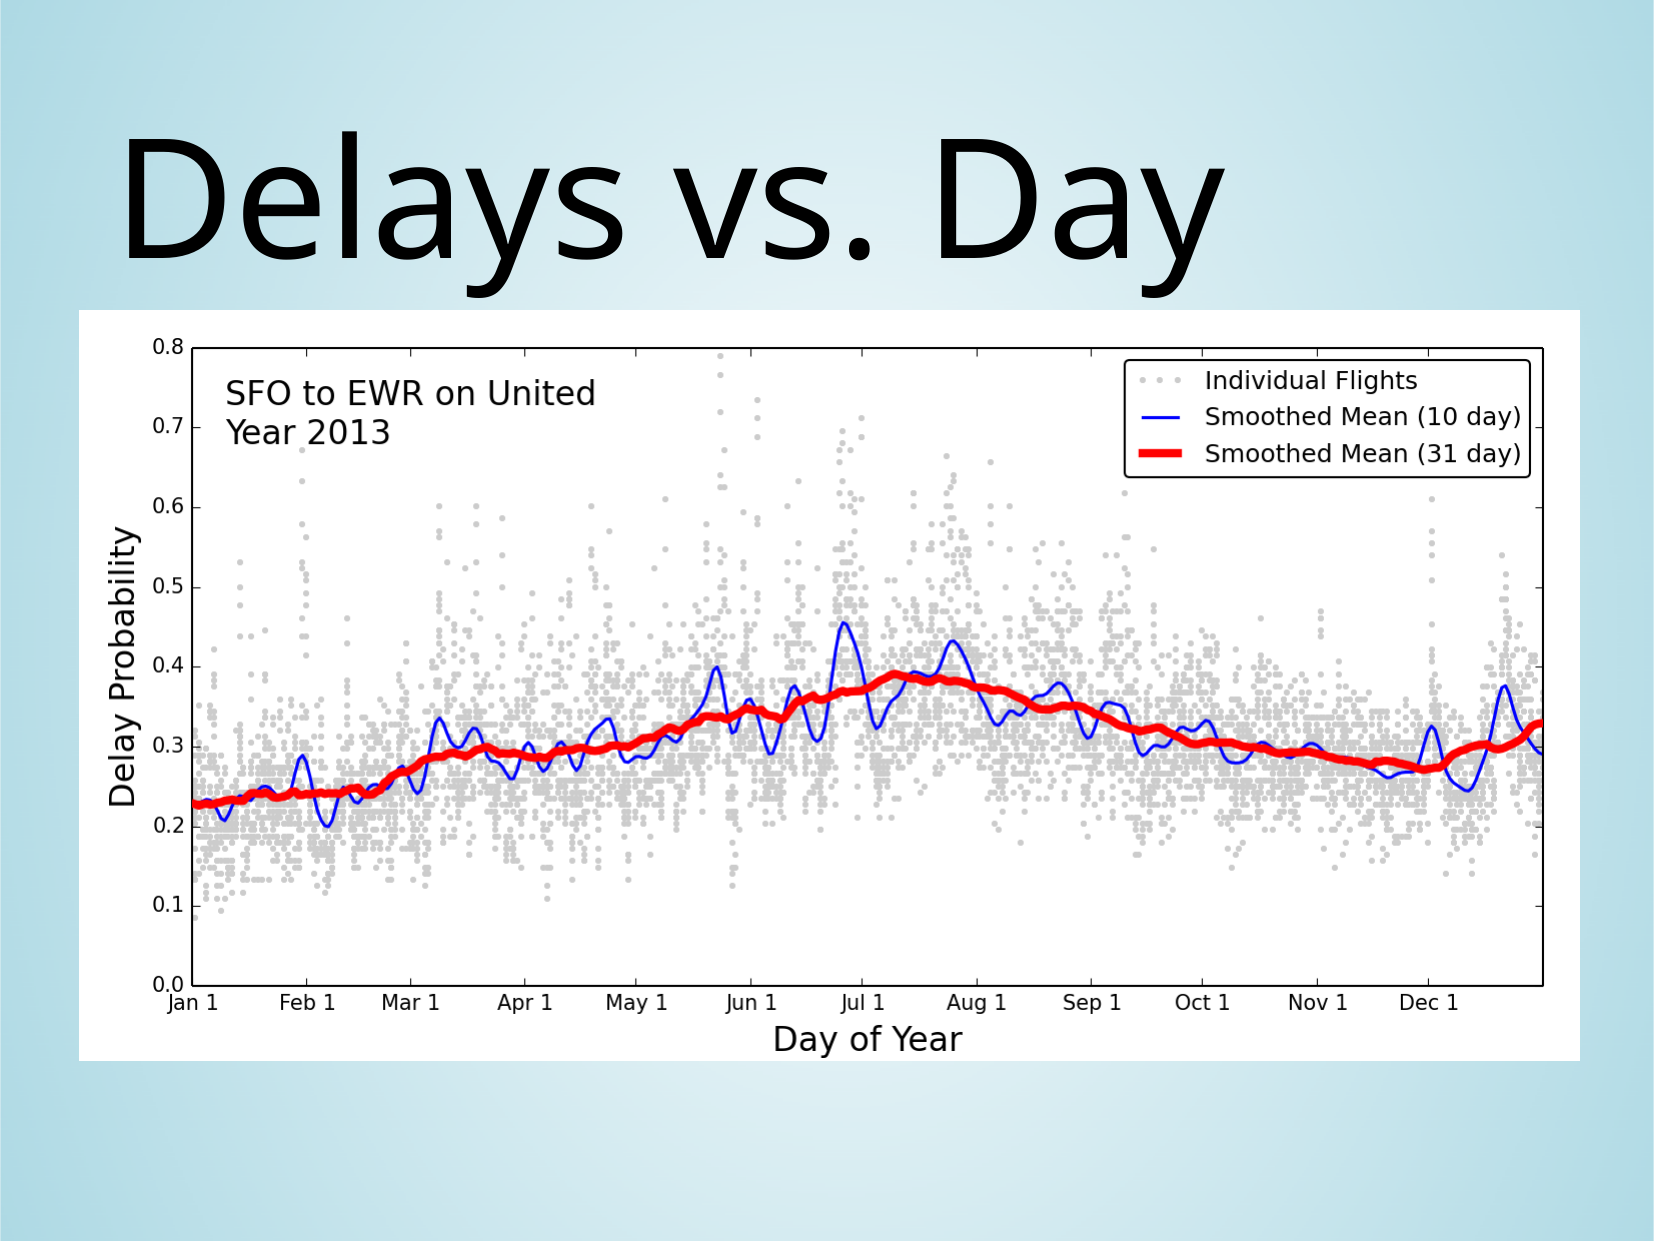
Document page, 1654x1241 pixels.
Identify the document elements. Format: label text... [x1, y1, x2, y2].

picture [0, 0, 1654, 1241]
text_box Delays vs. Day of Year [98, 72, 1336, 288]
